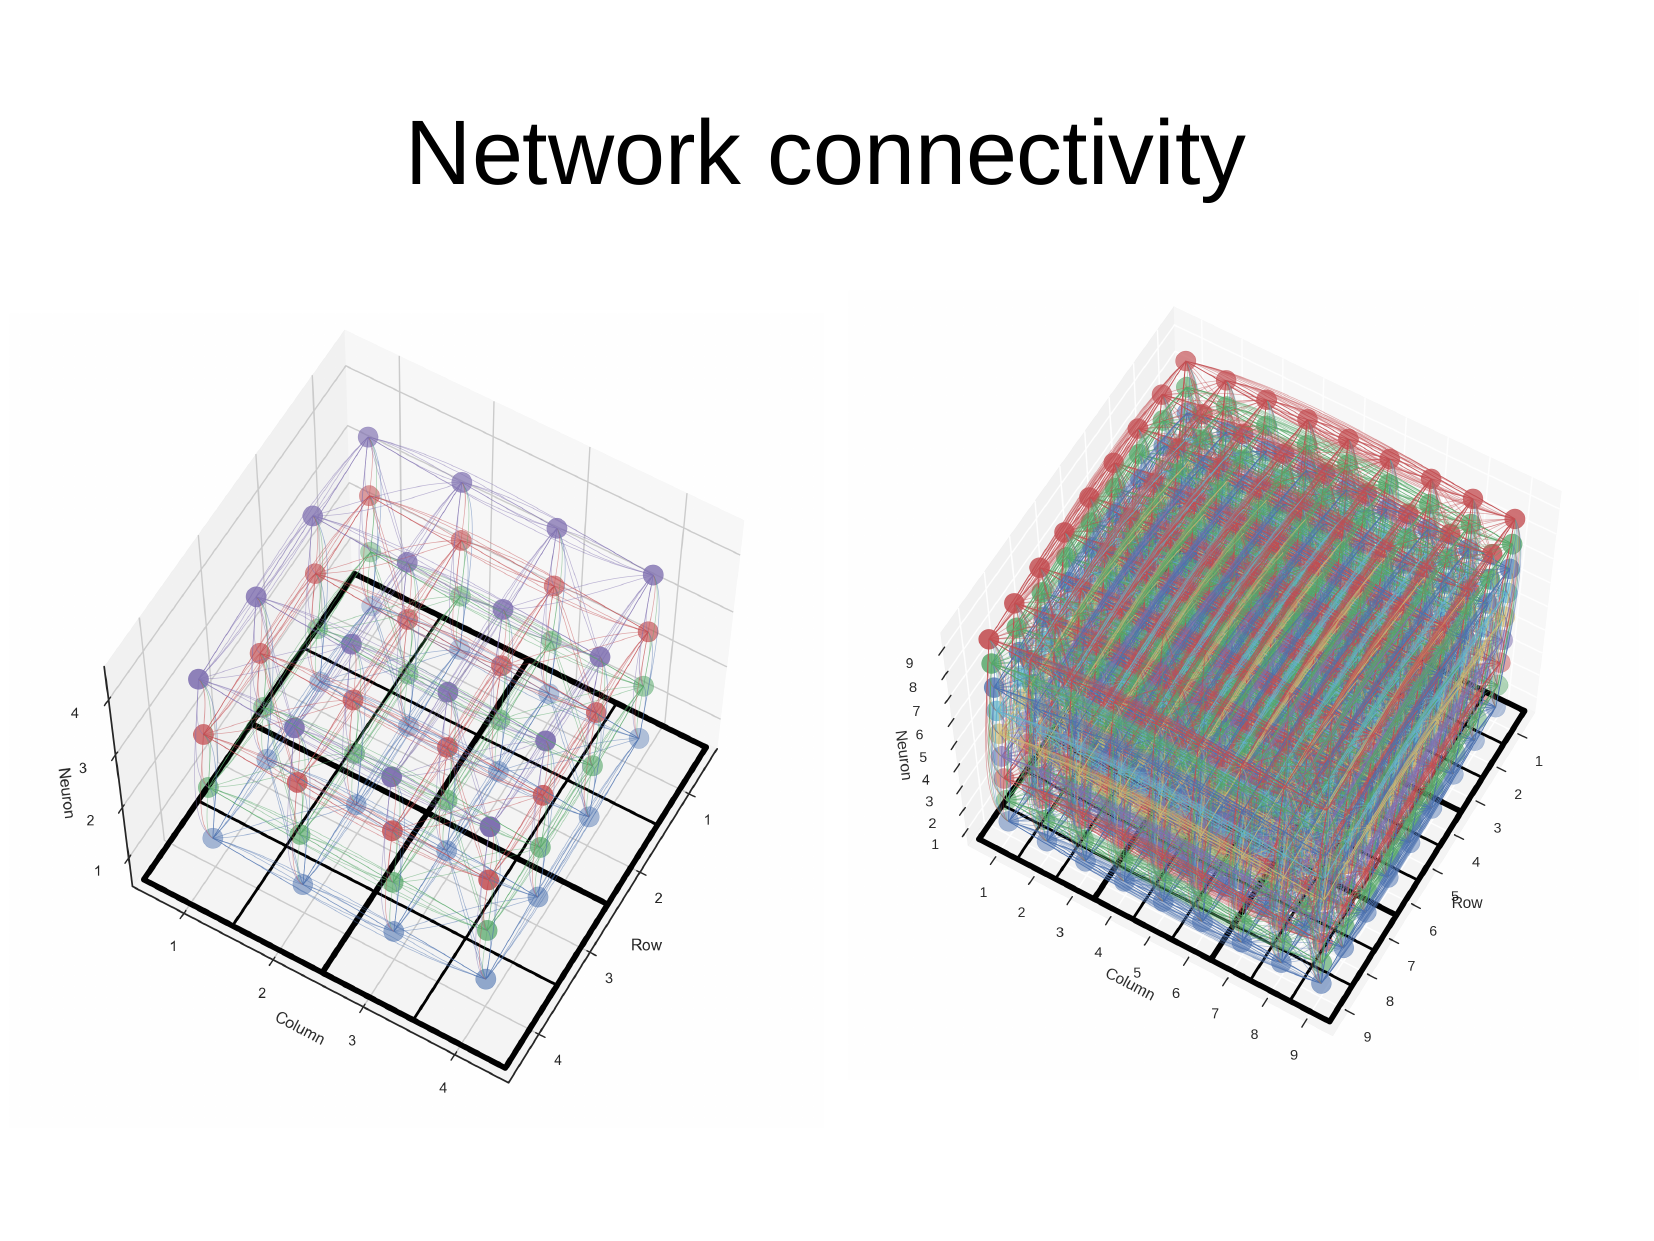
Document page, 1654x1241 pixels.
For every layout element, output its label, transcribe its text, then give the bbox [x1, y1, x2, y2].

picture [848, 290, 1639, 1081]
picture [9, 313, 824, 1128]
title Network connectivity [82, 49, 1571, 257]
